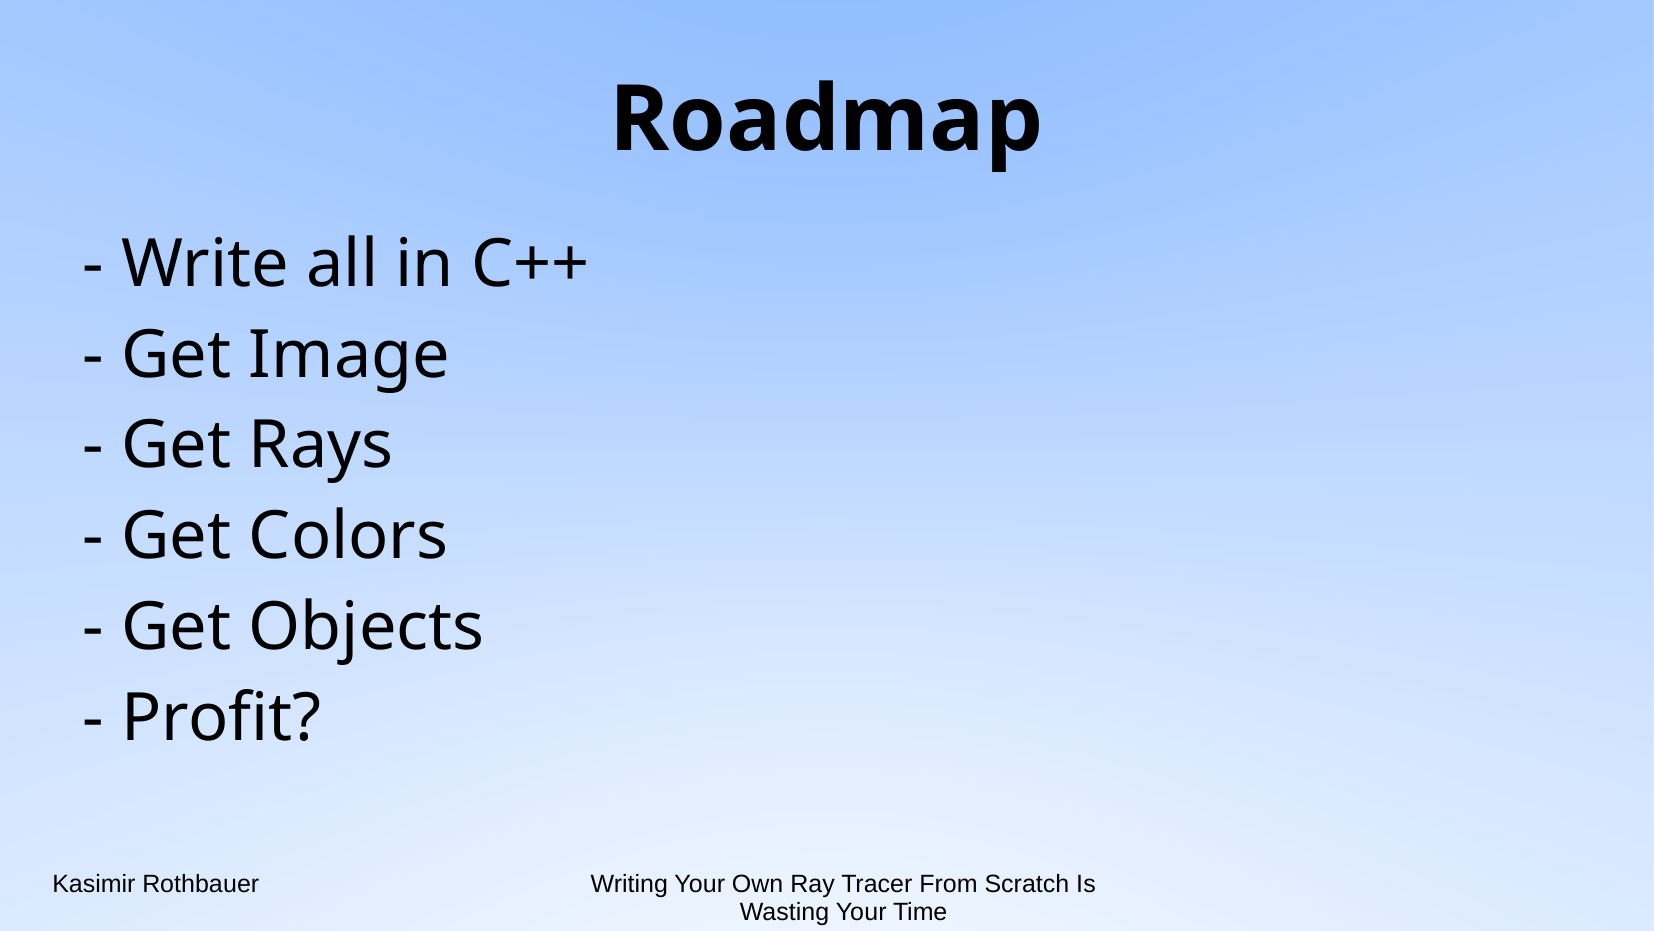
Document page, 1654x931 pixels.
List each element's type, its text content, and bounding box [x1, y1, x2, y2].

text_box Kasimir Rothbauer [37, 862, 413, 906]
text_box Writing Your Own Ray Tracer From Scratch Is Wasting Your Time [562, 862, 1126, 931]
title Roadmap [82, 37, 1571, 193]
picture [0, 0, 1654, 931]
subtitle - Write all in C++ - Get Image - Get Rays - Get Colors - Get Objects - Profit? [82, 215, 1571, 931]
